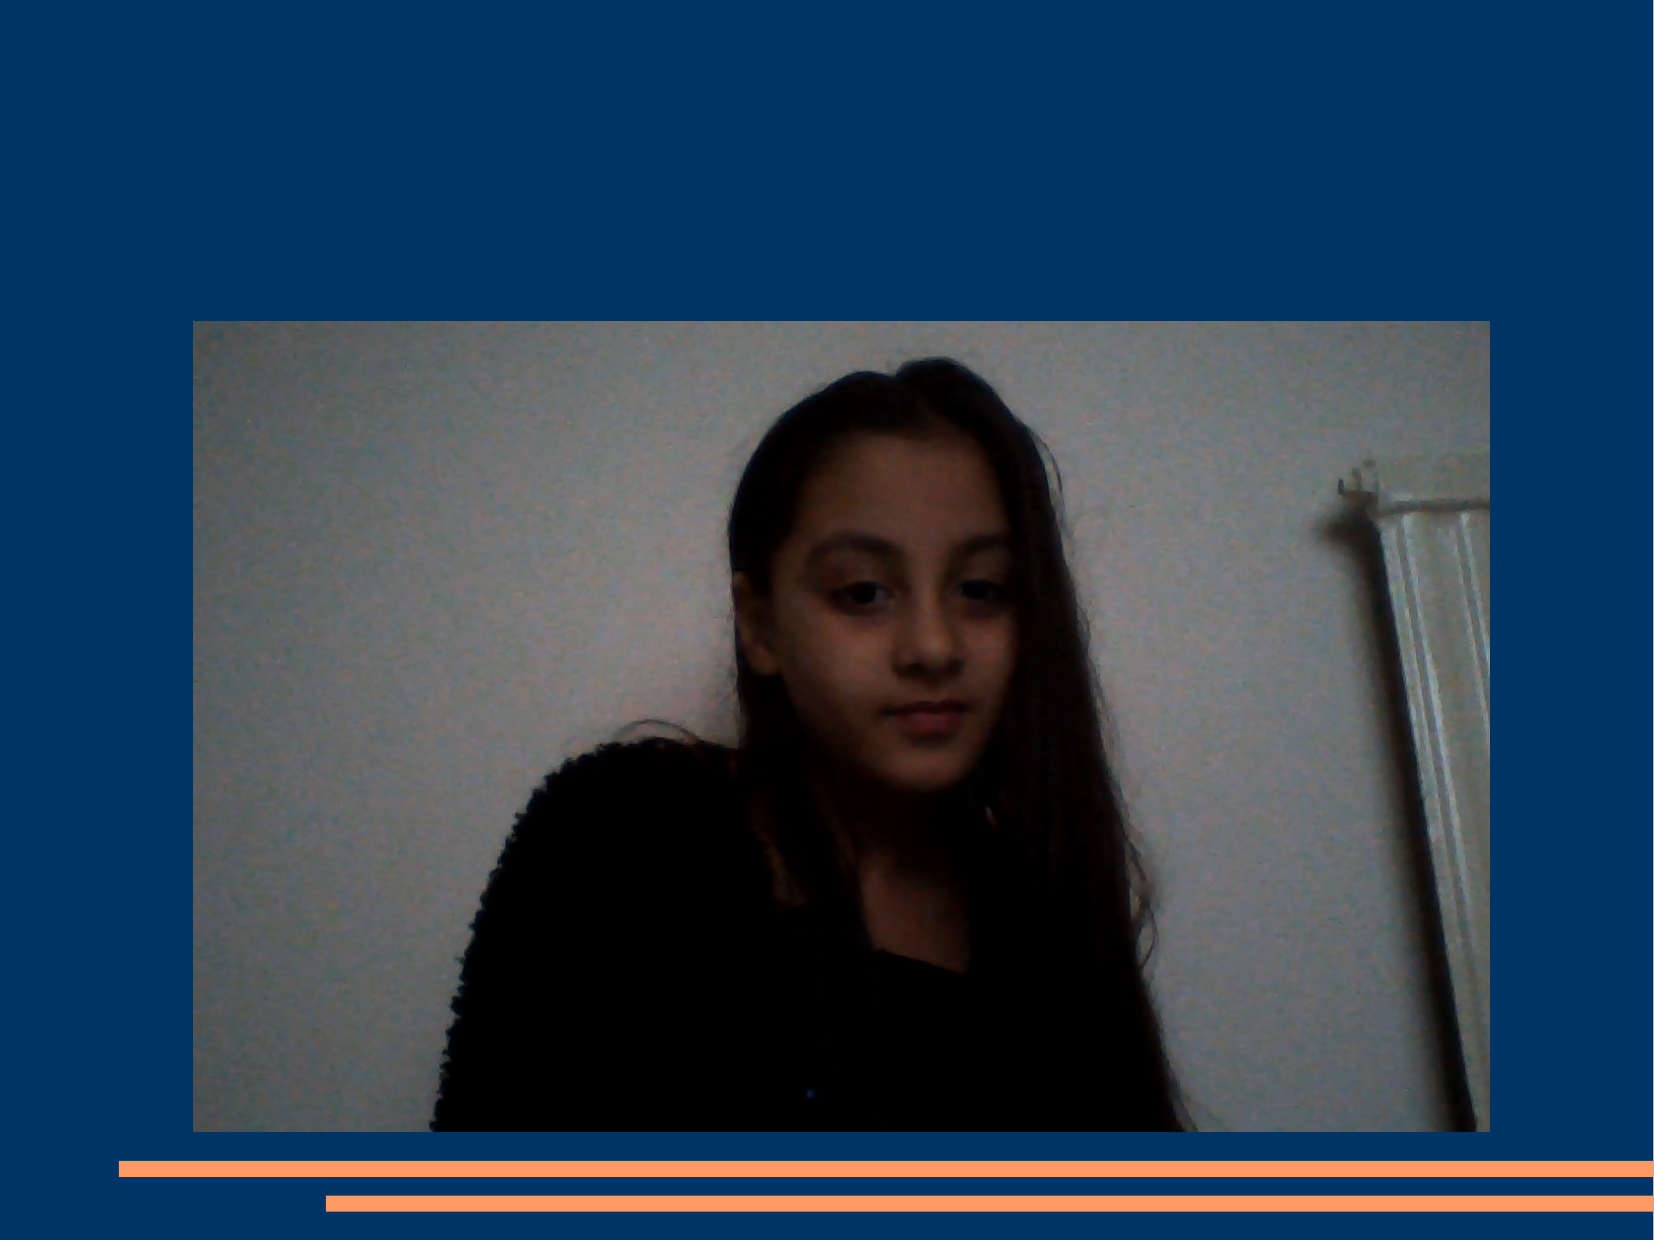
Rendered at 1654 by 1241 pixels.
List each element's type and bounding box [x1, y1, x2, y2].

picture [193, 321, 1490, 1132]
